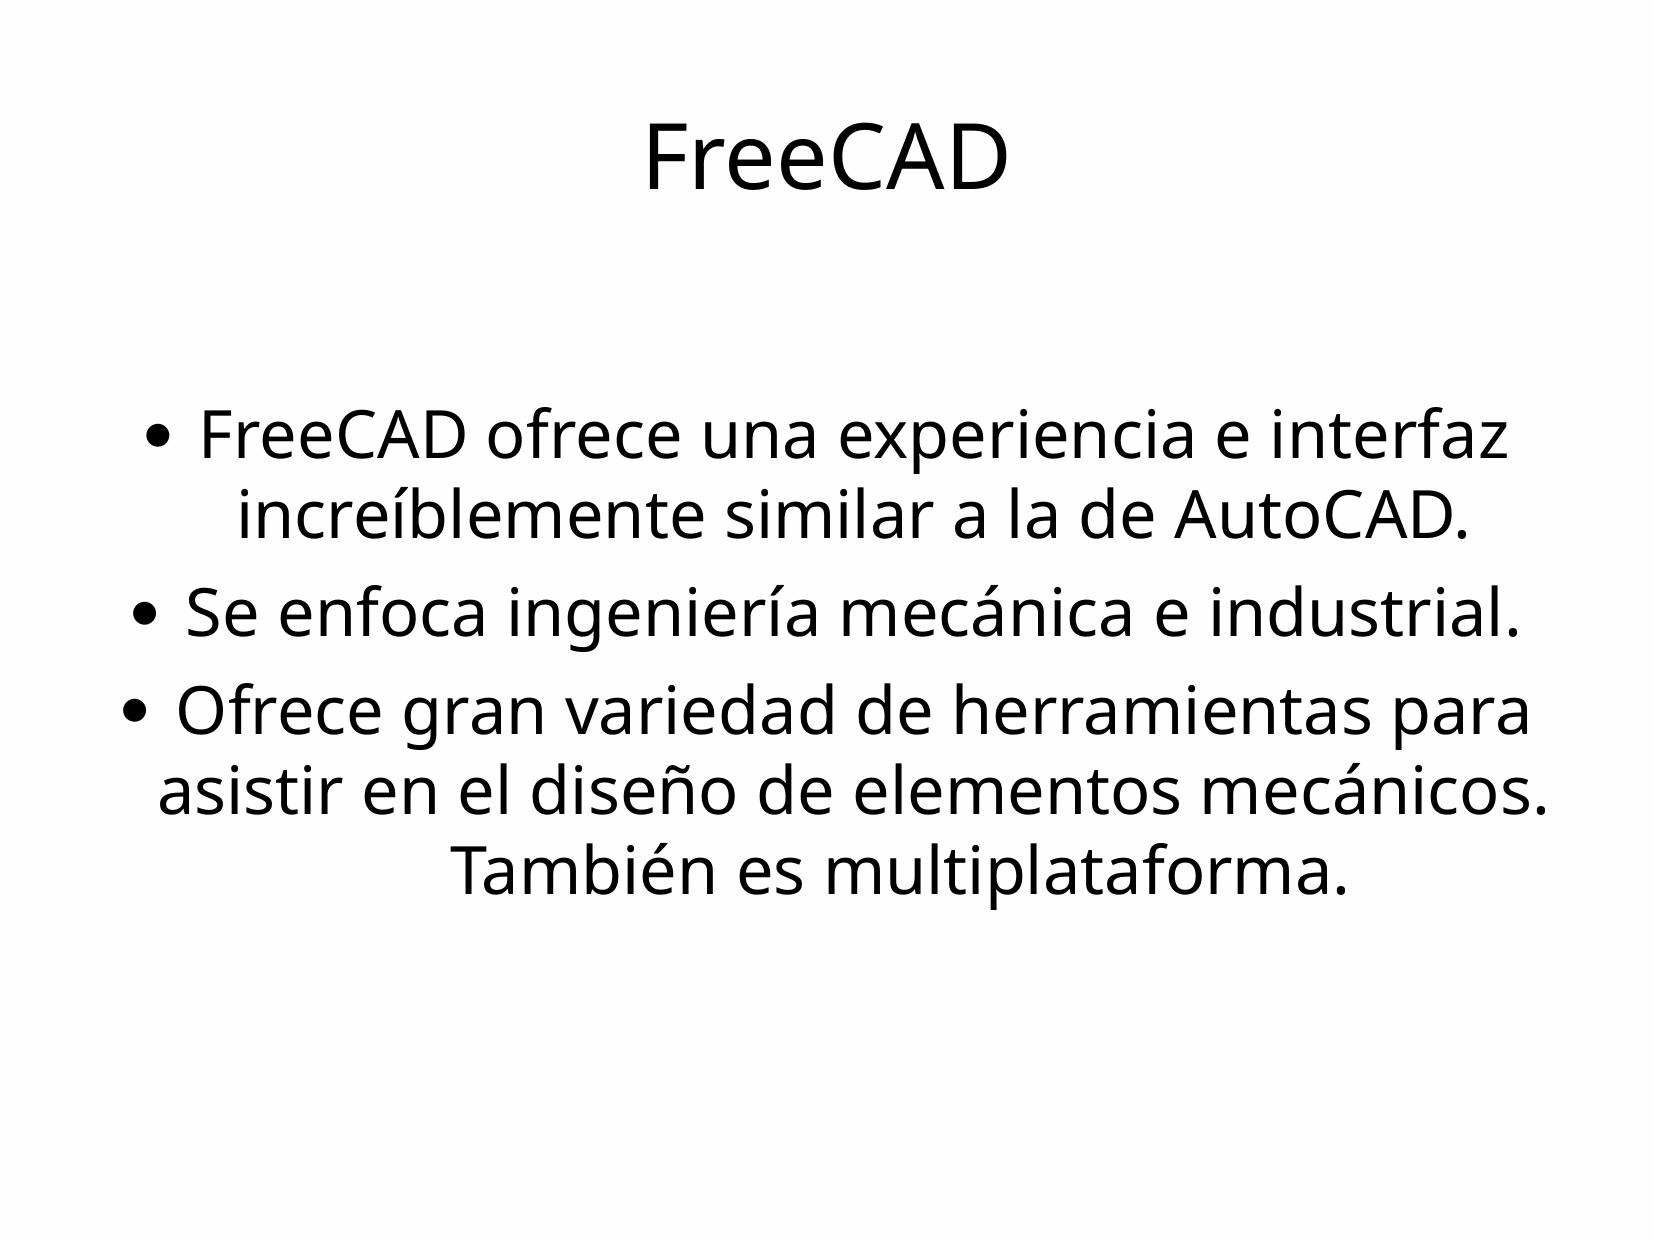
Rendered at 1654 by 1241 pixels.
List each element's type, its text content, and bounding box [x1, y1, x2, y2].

list FreeCAD ofrece una experiencia e interfaz increíblemente similar a la de AutoCAD. Se enfoca ingeniería mecánica e industrial. Ofrece gran variedad de herramientas para asistir en el diseño de elementos mecánicos. También es multiplataforma. [82, 290, 1571, 1010]
title FreeCAD [82, 49, 1571, 257]
